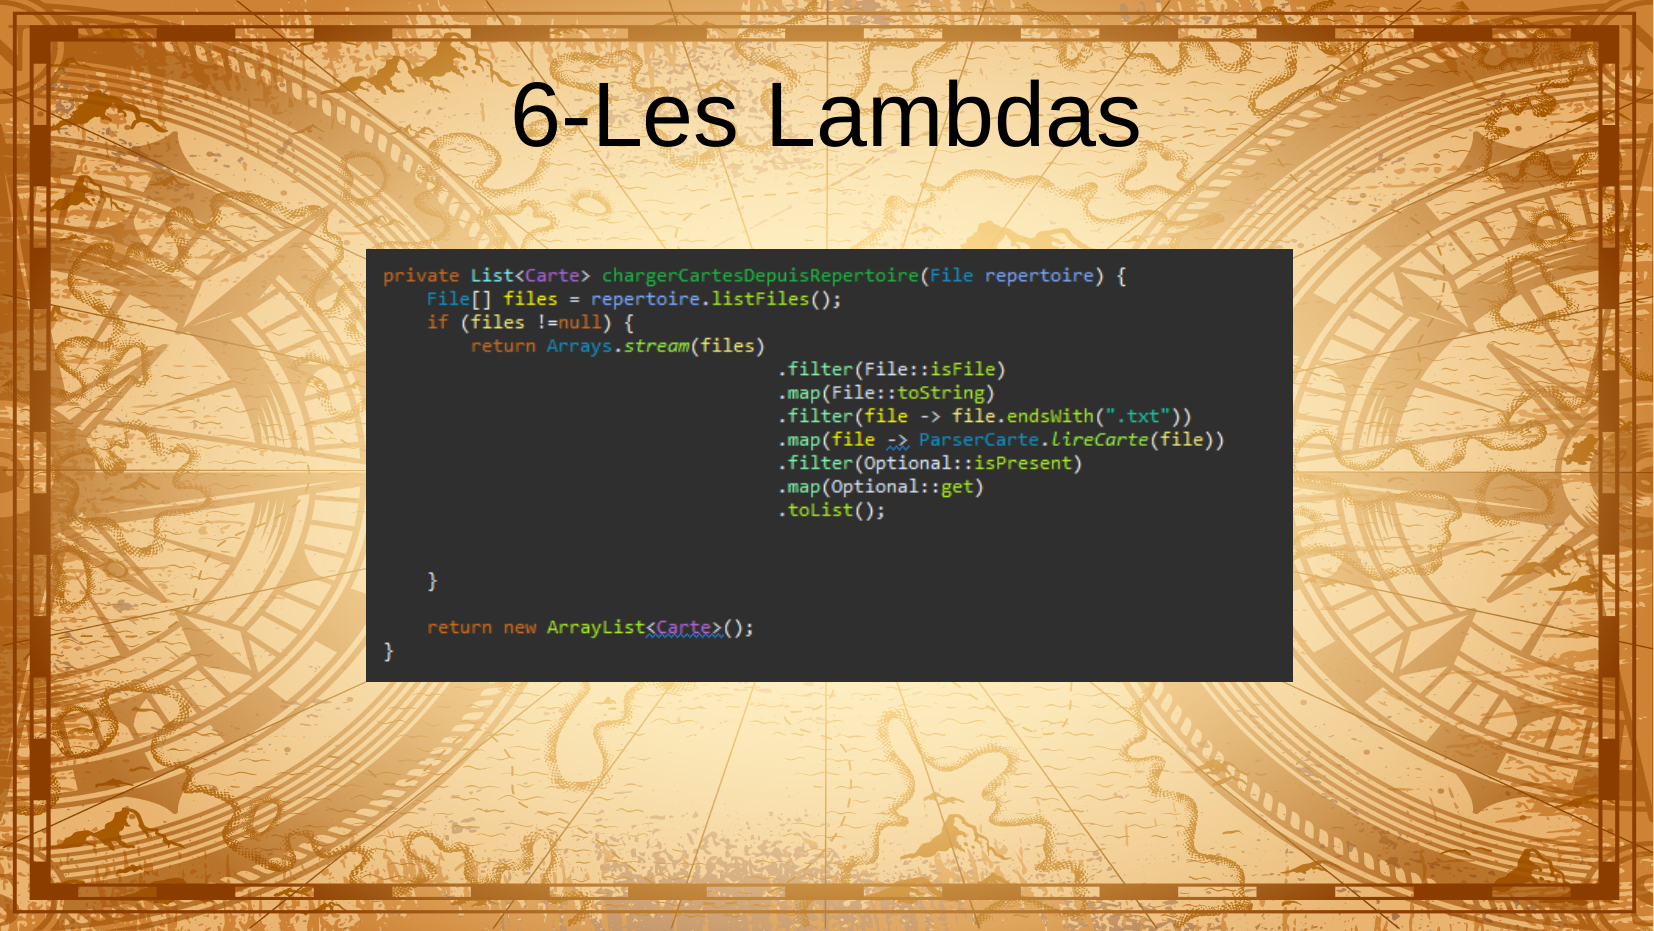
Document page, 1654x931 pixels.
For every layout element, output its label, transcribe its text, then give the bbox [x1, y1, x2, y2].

title 6-Les Lambdas [82, 37, 1571, 193]
picture [0, 0, 1654, 931]
